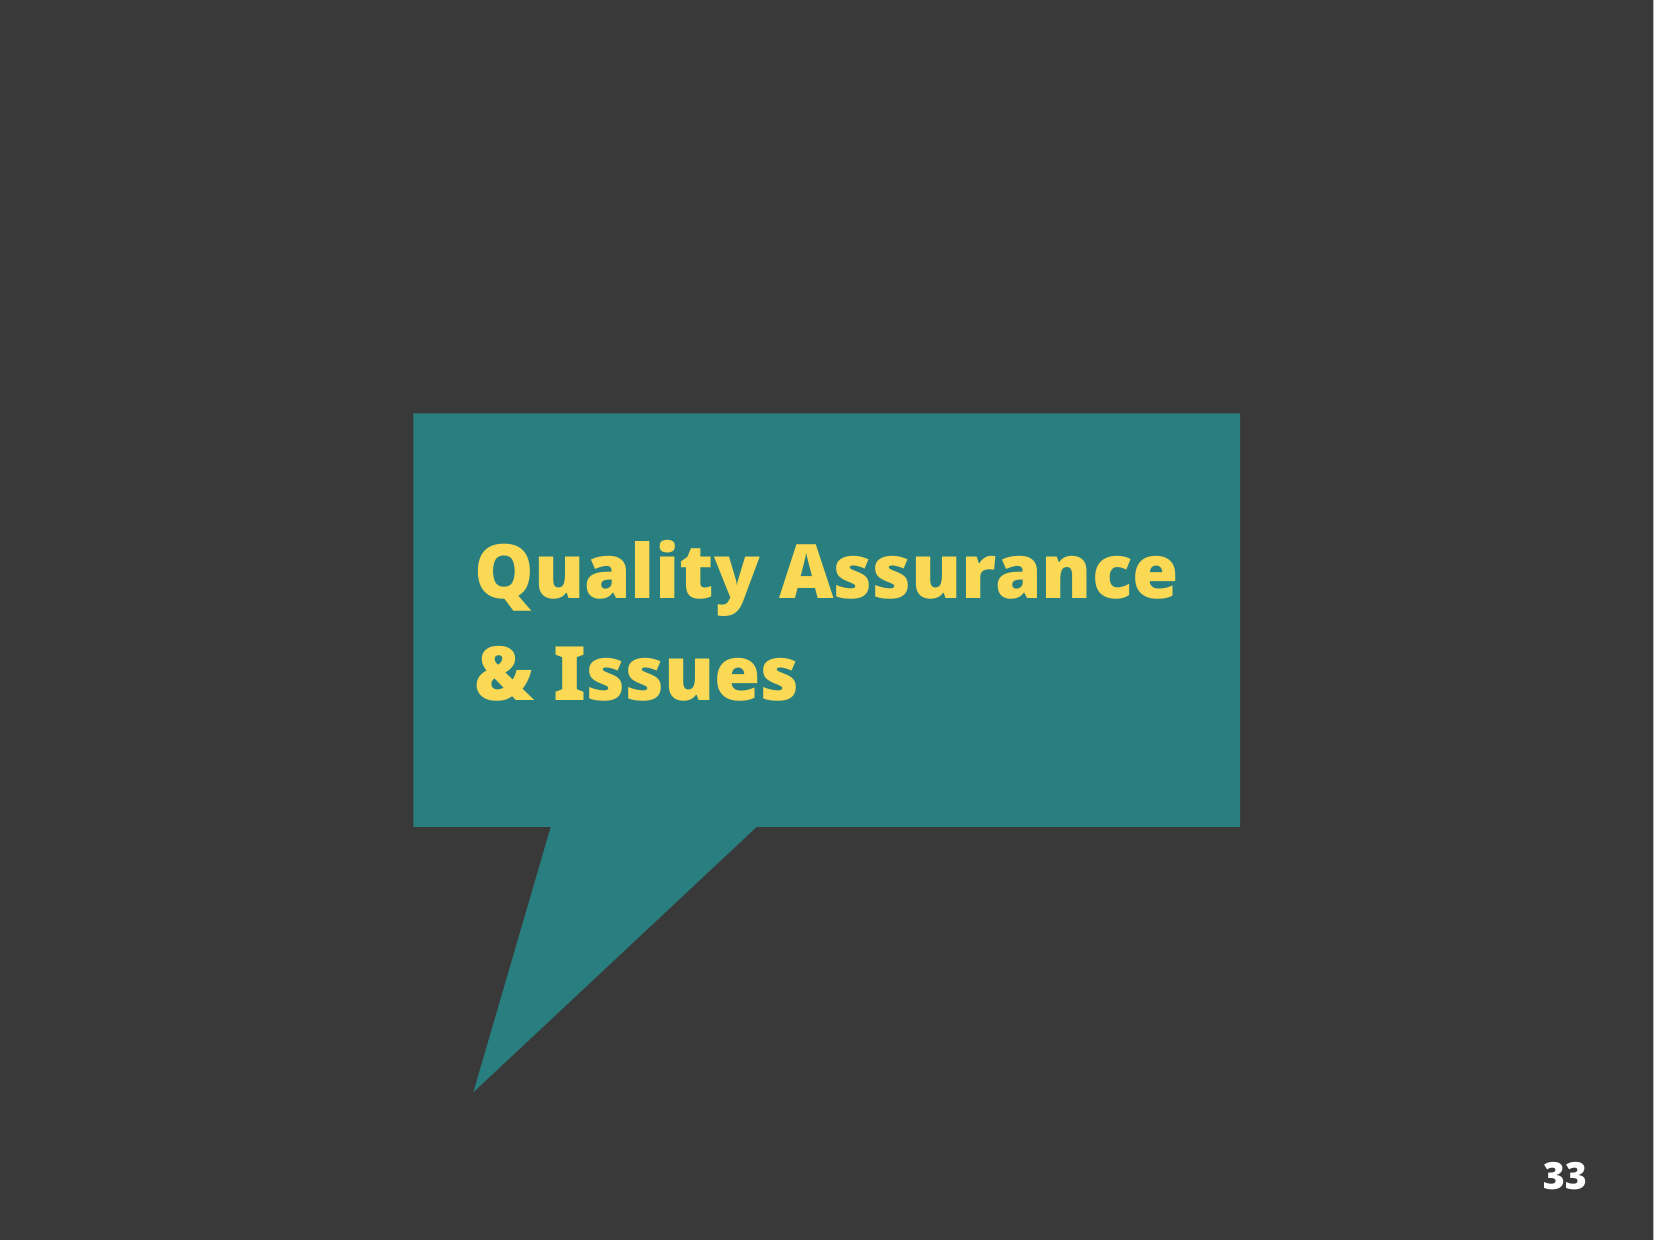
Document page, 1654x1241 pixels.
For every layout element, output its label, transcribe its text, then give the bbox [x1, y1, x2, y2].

title Quality Assurance & Issues [442, 442, 1211, 798]
